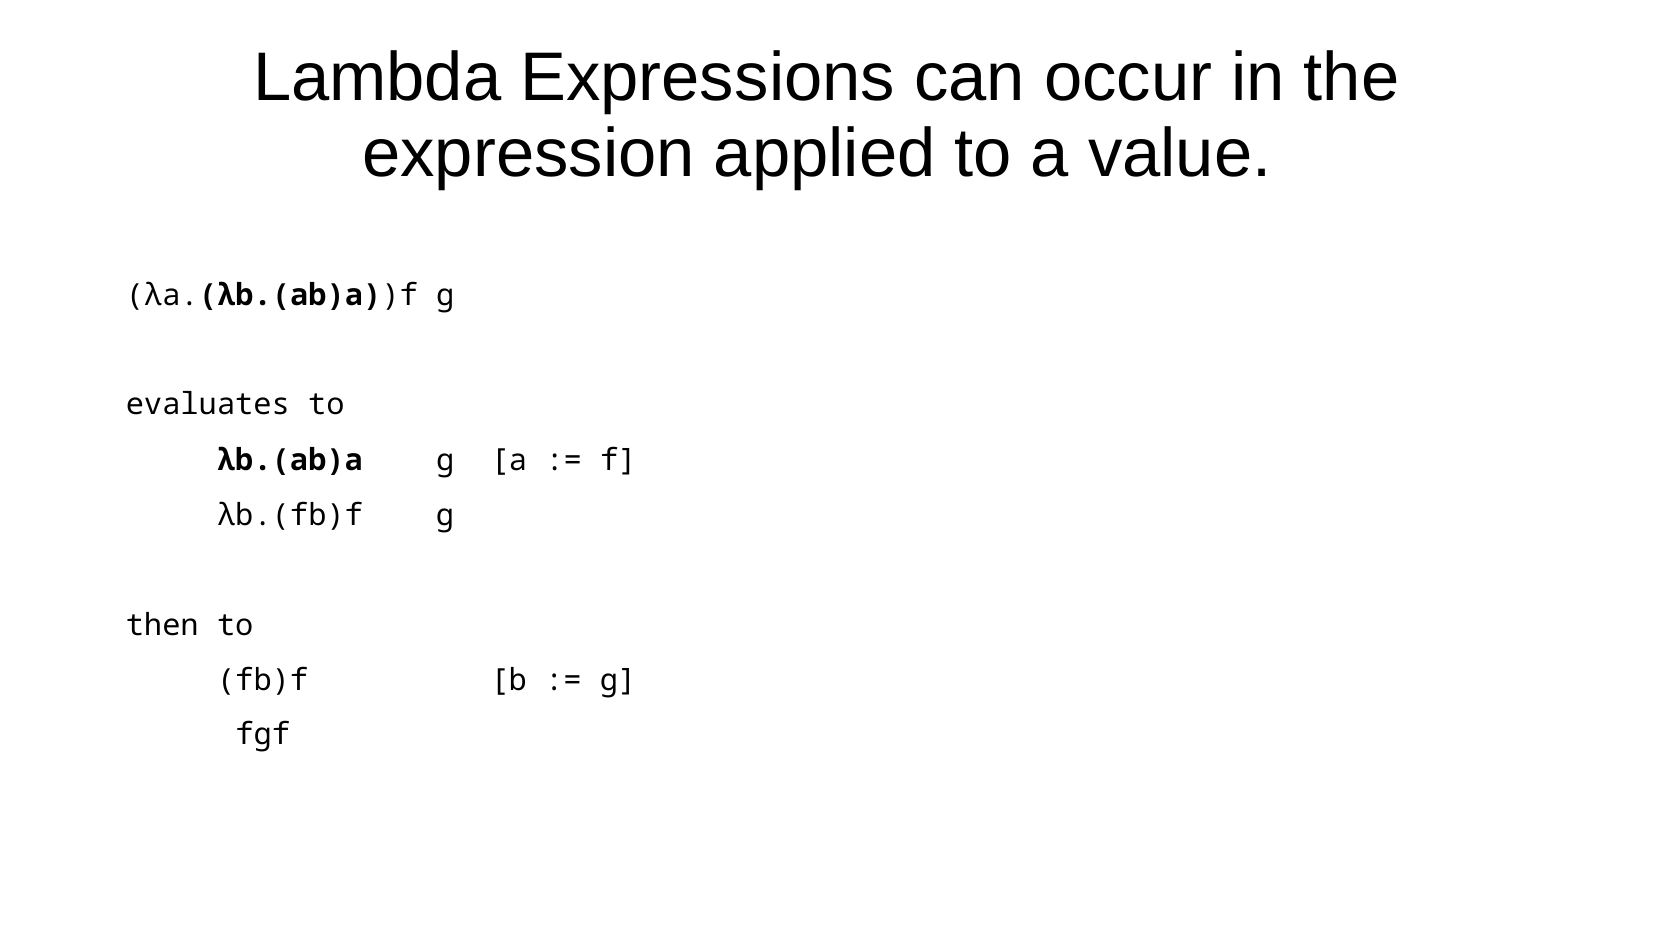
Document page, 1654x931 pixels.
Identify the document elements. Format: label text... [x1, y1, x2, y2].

list (λa.(λb.(ab)a))f g evaluates to λb.(ab)a g [a := f] λb.(fb)f g then to (fb)f [b := g] fgf [82, 217, 1571, 758]
title Lambda Expressions can occur in the expression applied to a value. [82, 37, 1571, 193]
